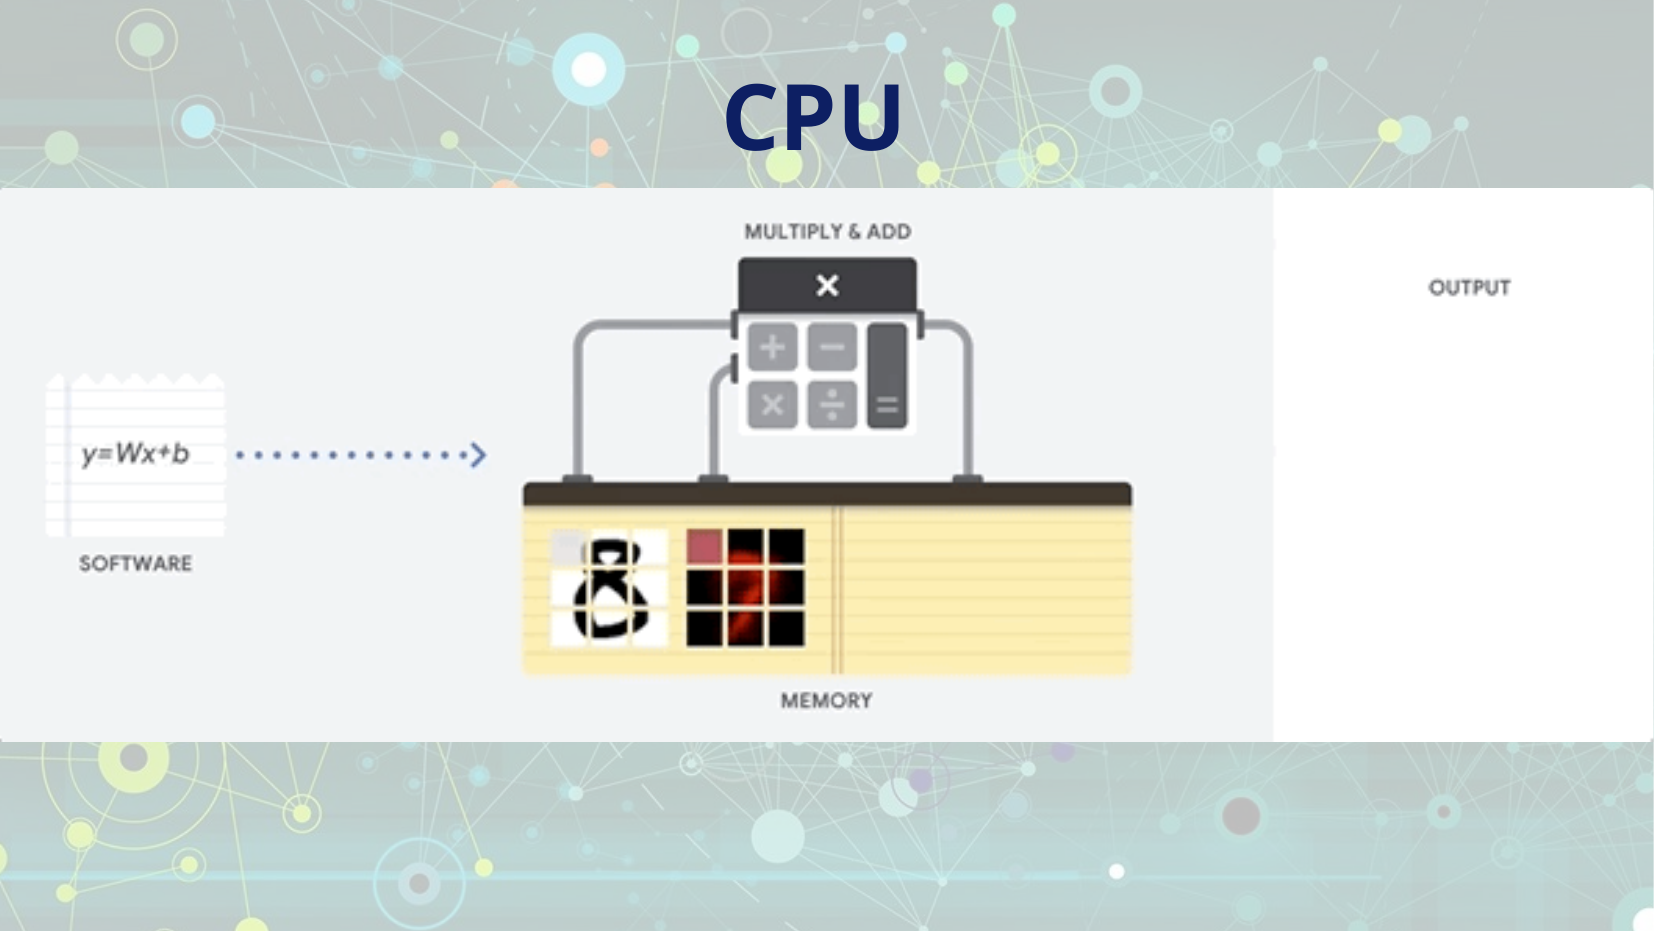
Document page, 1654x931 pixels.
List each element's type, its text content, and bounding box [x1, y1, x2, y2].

title CPU [82, 37, 1571, 193]
picture [0, 188, 1654, 742]
